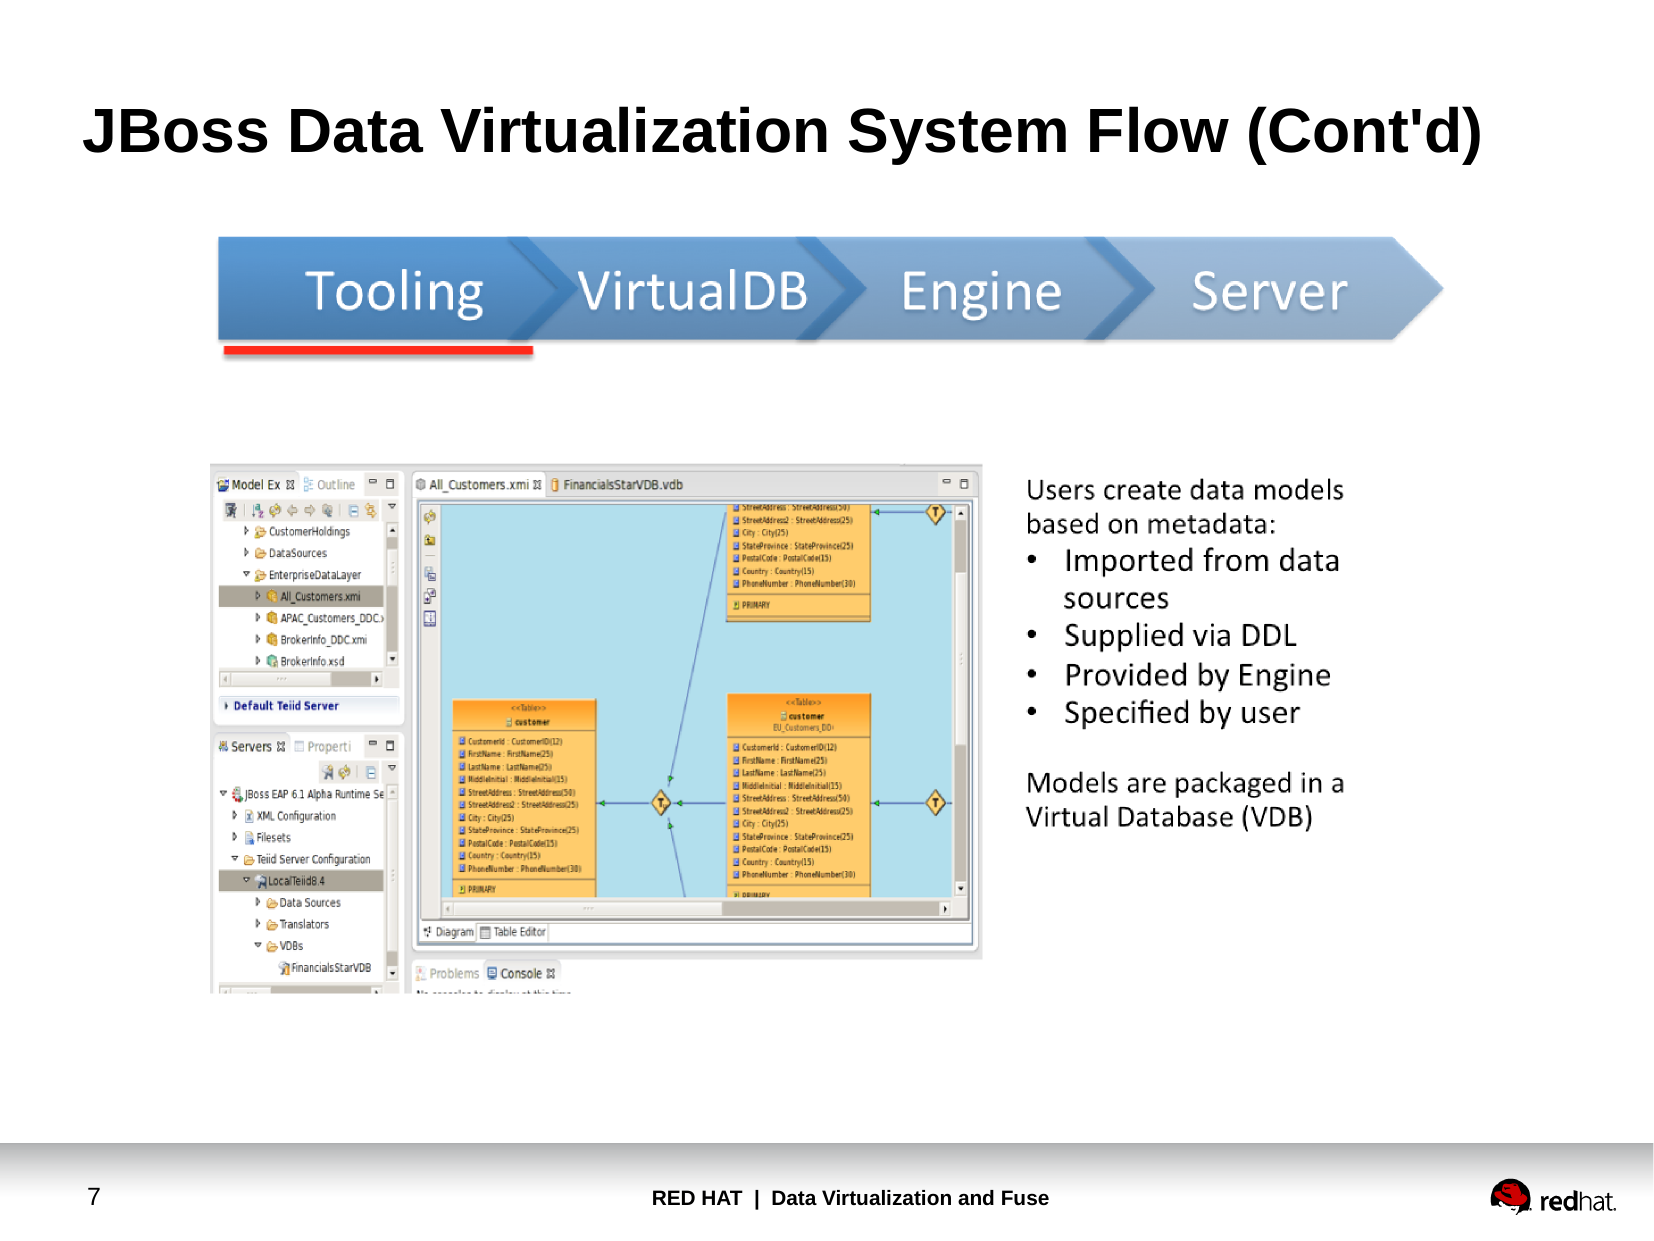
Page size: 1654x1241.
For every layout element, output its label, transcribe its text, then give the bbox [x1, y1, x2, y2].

title JBoss Data Virtualization System Flow (Cont'd) [82, 37, 1571, 226]
picture [197, 223, 1457, 1017]
picture [0, 1143, 1654, 1241]
